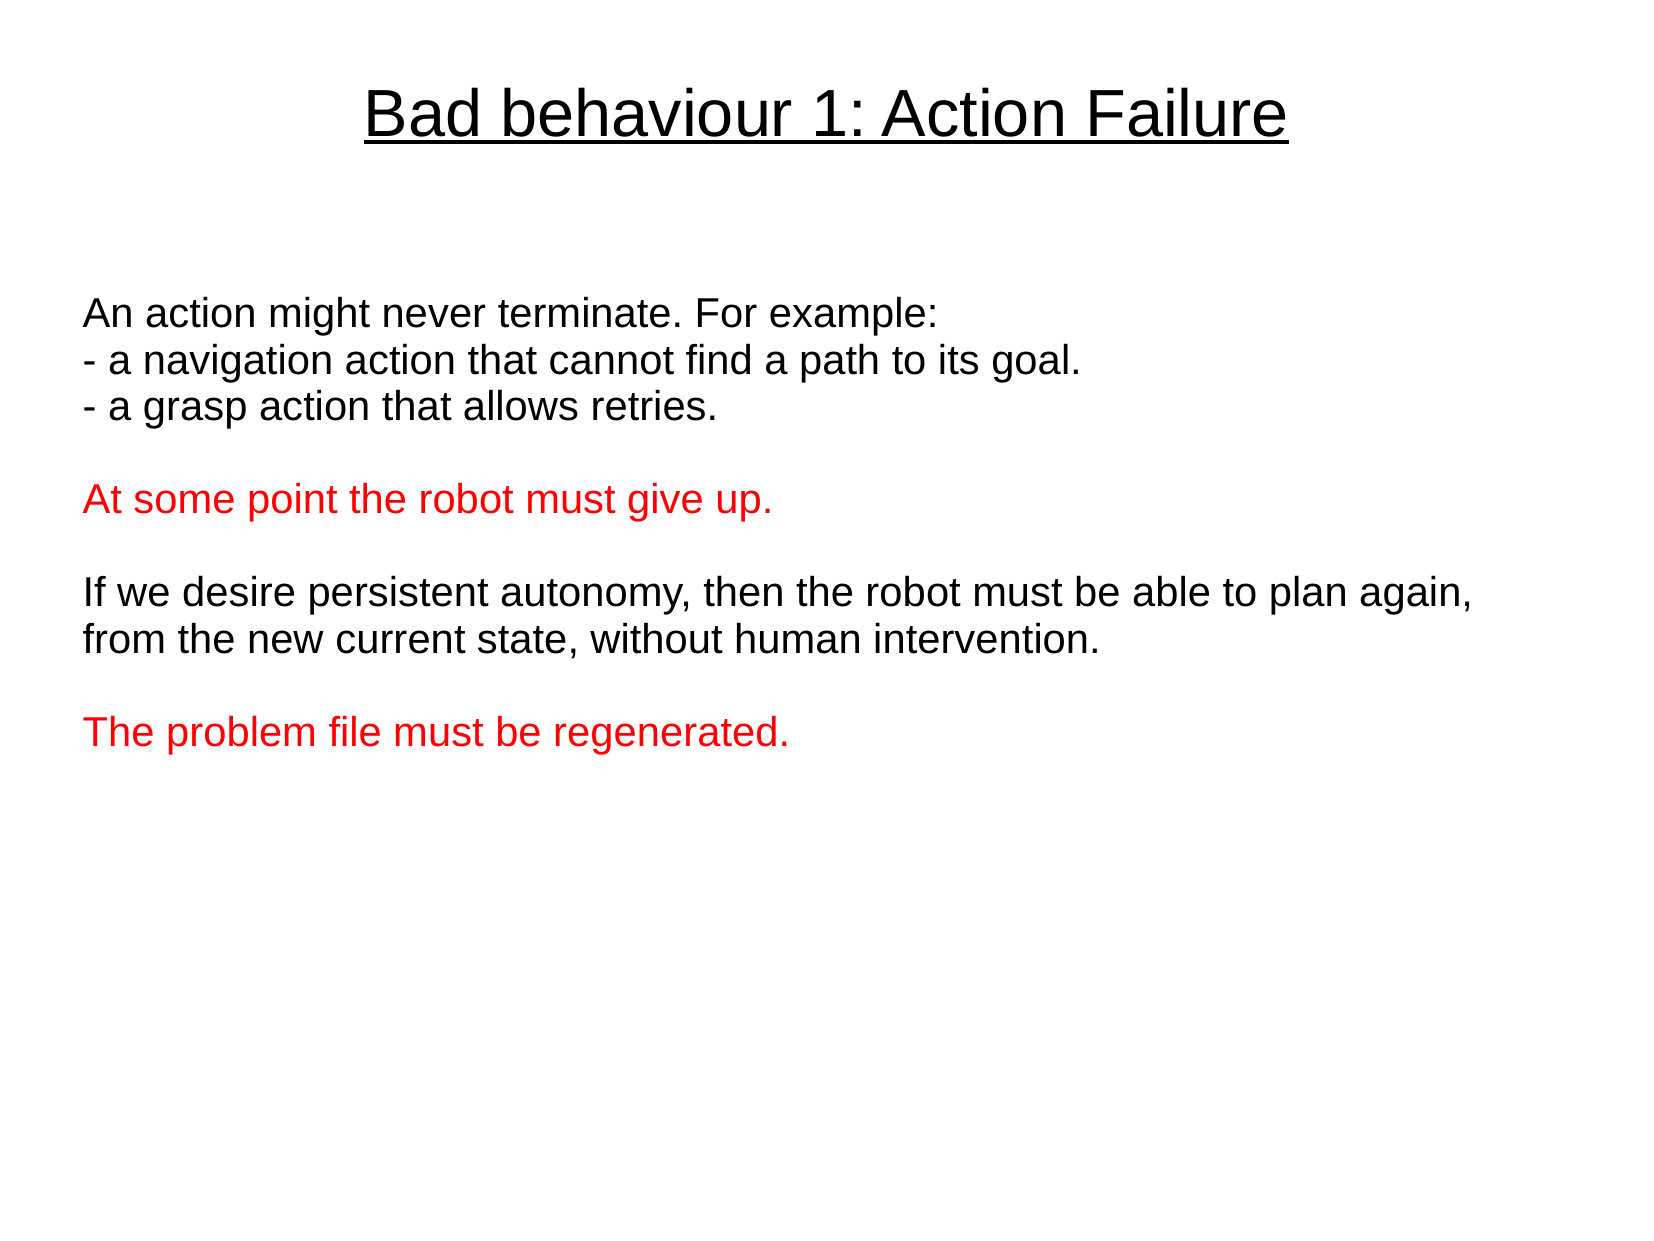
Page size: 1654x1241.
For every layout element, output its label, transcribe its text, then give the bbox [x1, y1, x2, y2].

title Bad behaviour 1: Action Failure [82, 49, 1571, 178]
subtitle An action might never terminate. For example: - a navigation action that cannot find a path to its goal. - a grasp action that allows retries. At some point the robot must give up. If we desire persistent autonomy, then the robot must be able to plan again, from the new current state, without human intervention. The problem file must be regenerated. [82, 290, 1536, 1010]
